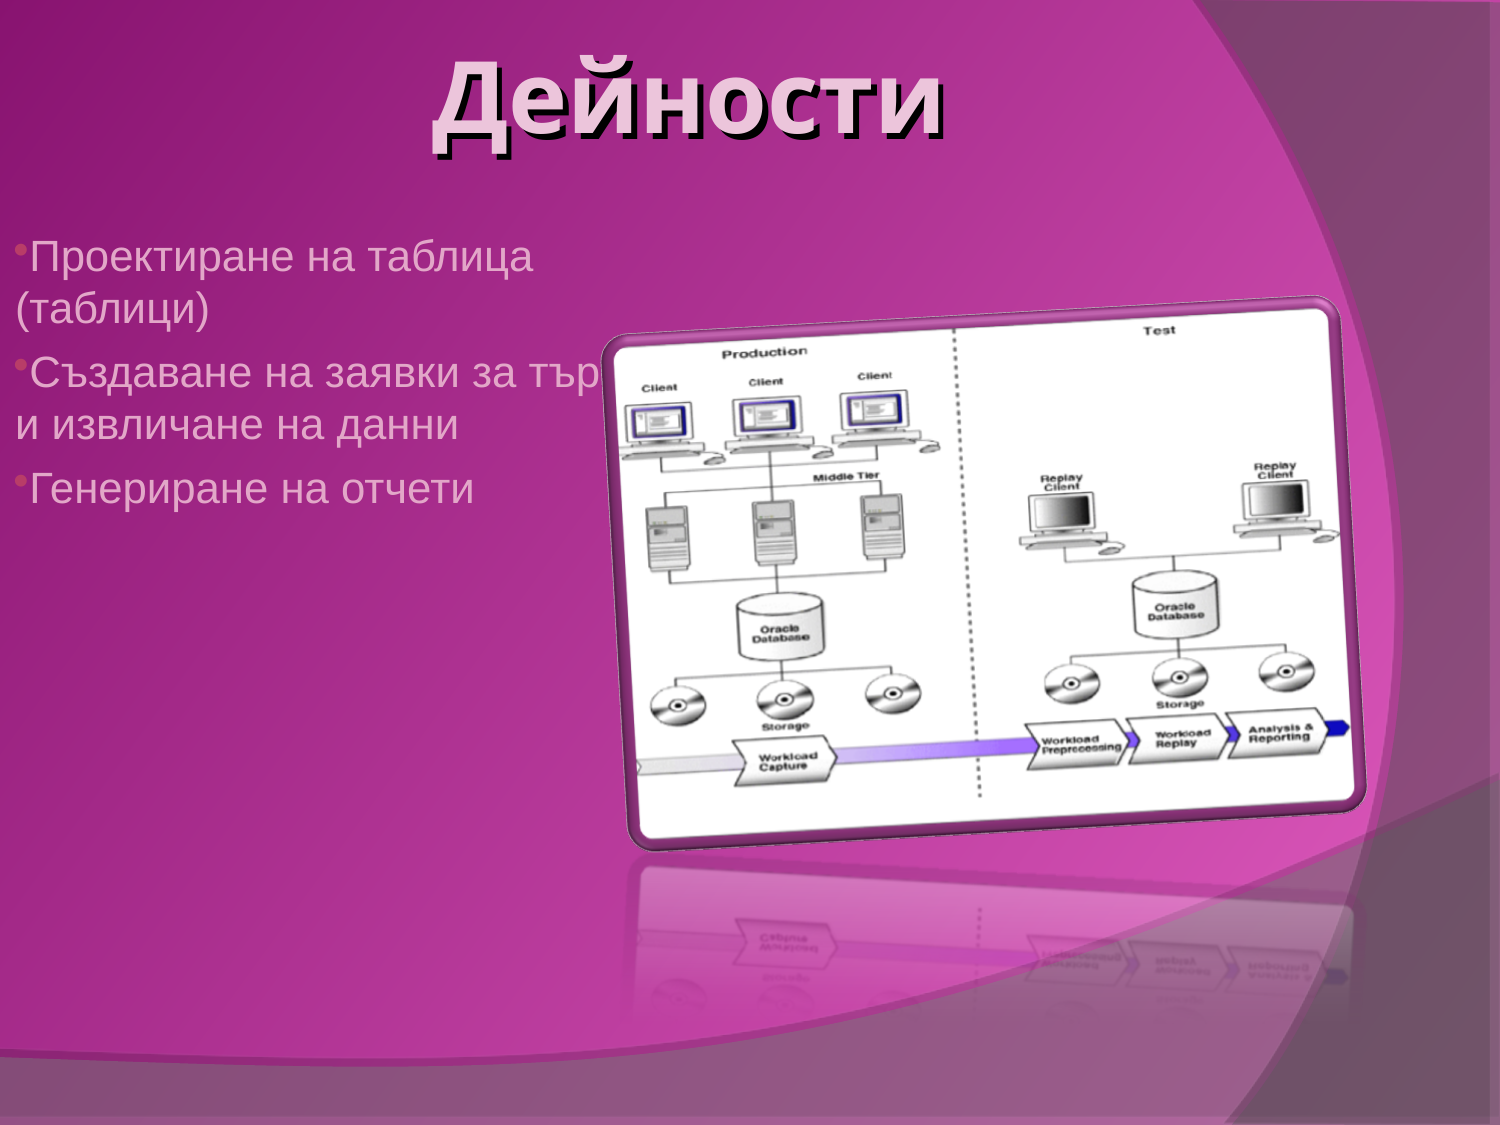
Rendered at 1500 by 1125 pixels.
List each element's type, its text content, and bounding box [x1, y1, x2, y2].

list Проектиране на таблица (таблици) Създаване на заявки за търсене и извличане на данни Генериране на отчети [0, 220, 723, 963]
picture [597, 294, 1371, 1125]
title Дейности [76, 0, 1302, 188]
